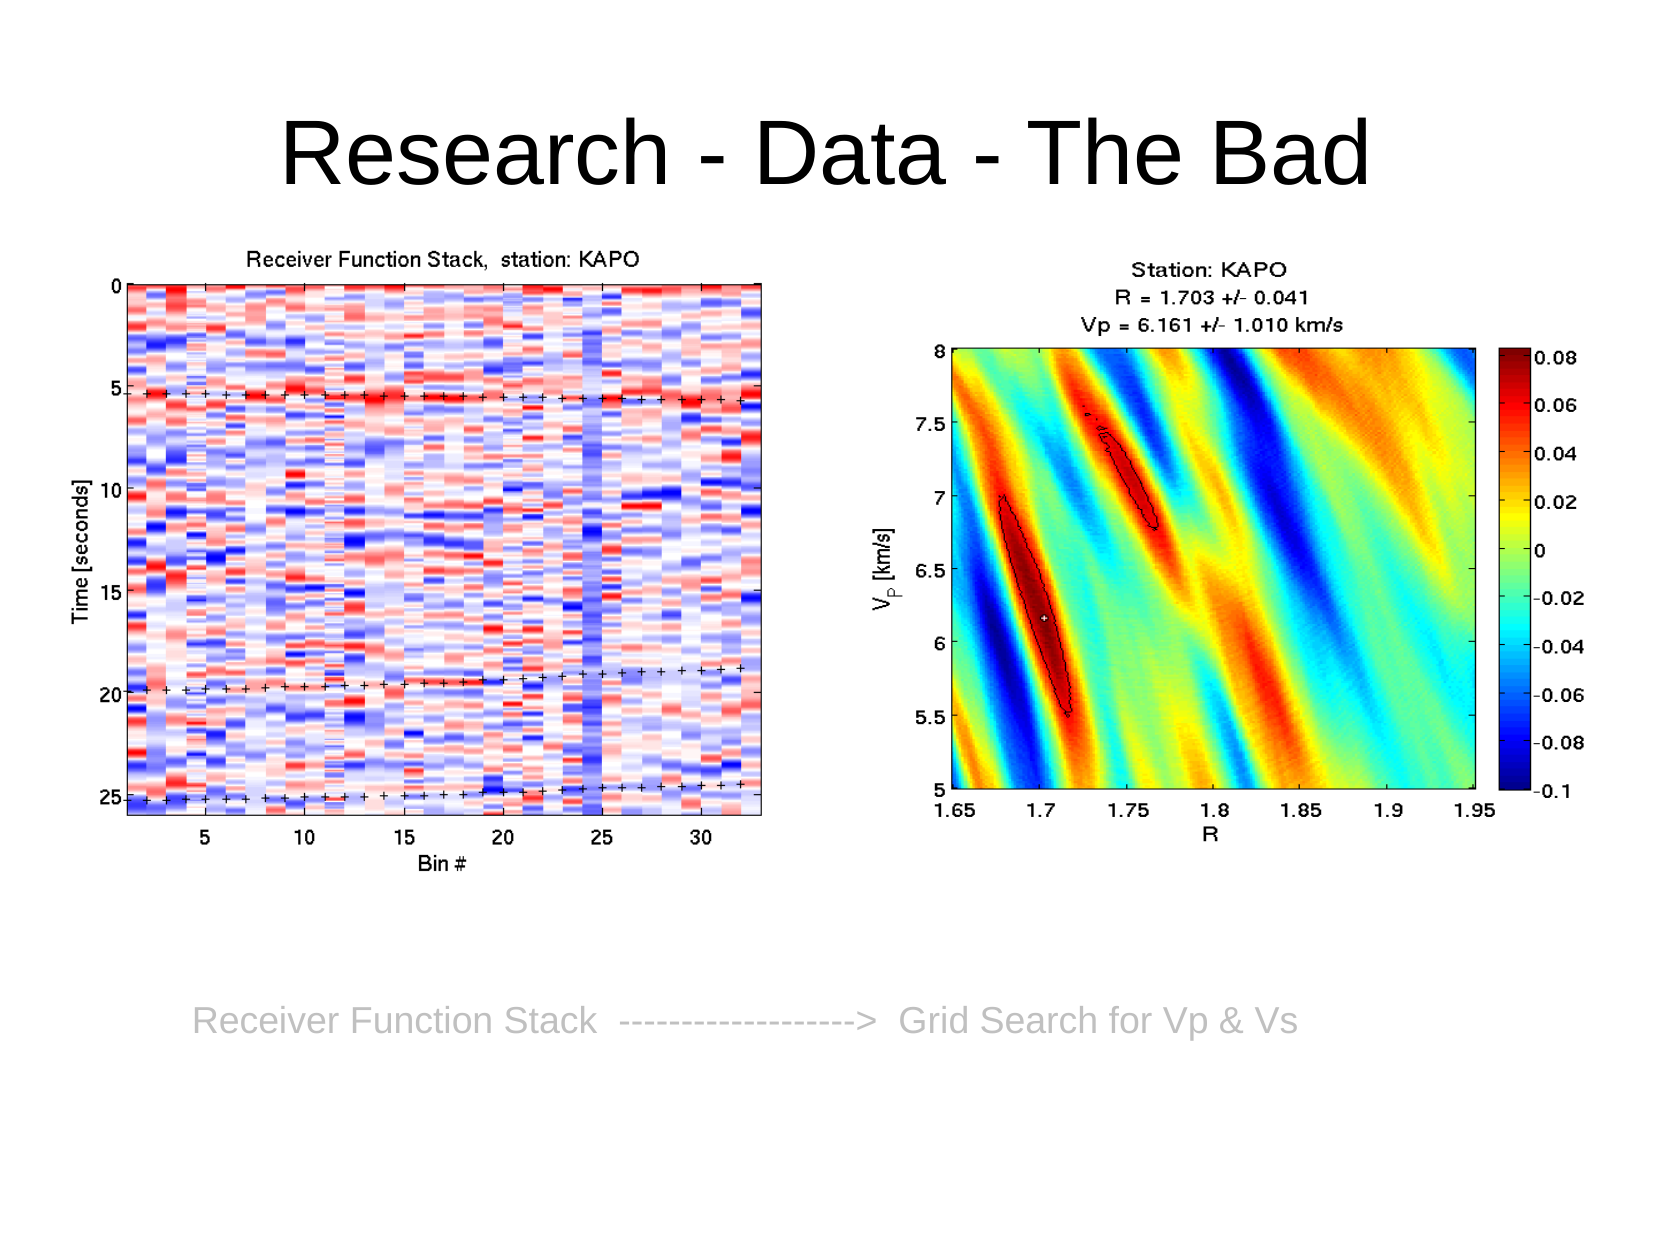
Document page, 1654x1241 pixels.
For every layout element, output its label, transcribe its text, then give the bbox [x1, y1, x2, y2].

title Research - Data - The Bad [82, 49, 1571, 257]
text_box Receiver Function Stack -------------------> Grid Search for Vp & Vs [177, 992, 1477, 1049]
picture [21, 236, 839, 886]
picture [850, 236, 1630, 886]
